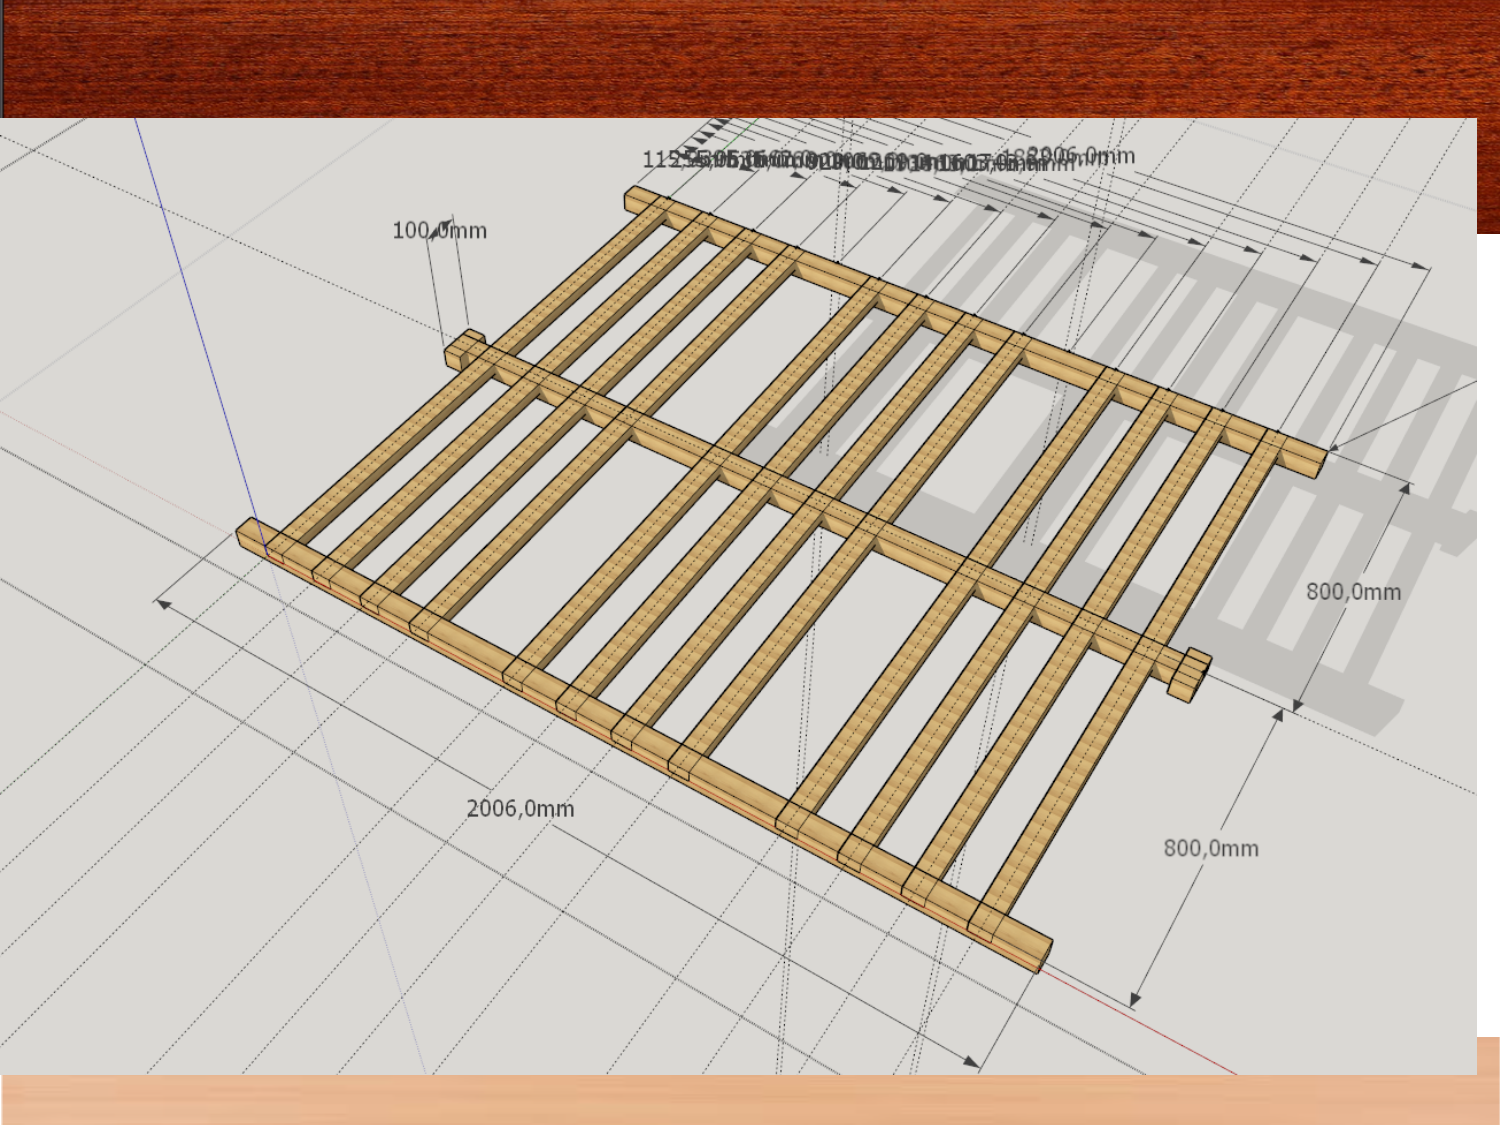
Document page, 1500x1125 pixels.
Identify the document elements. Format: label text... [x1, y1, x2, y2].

picture [0, 0, 1500, 1125]
title AT [75, 45, 1425, 118]
